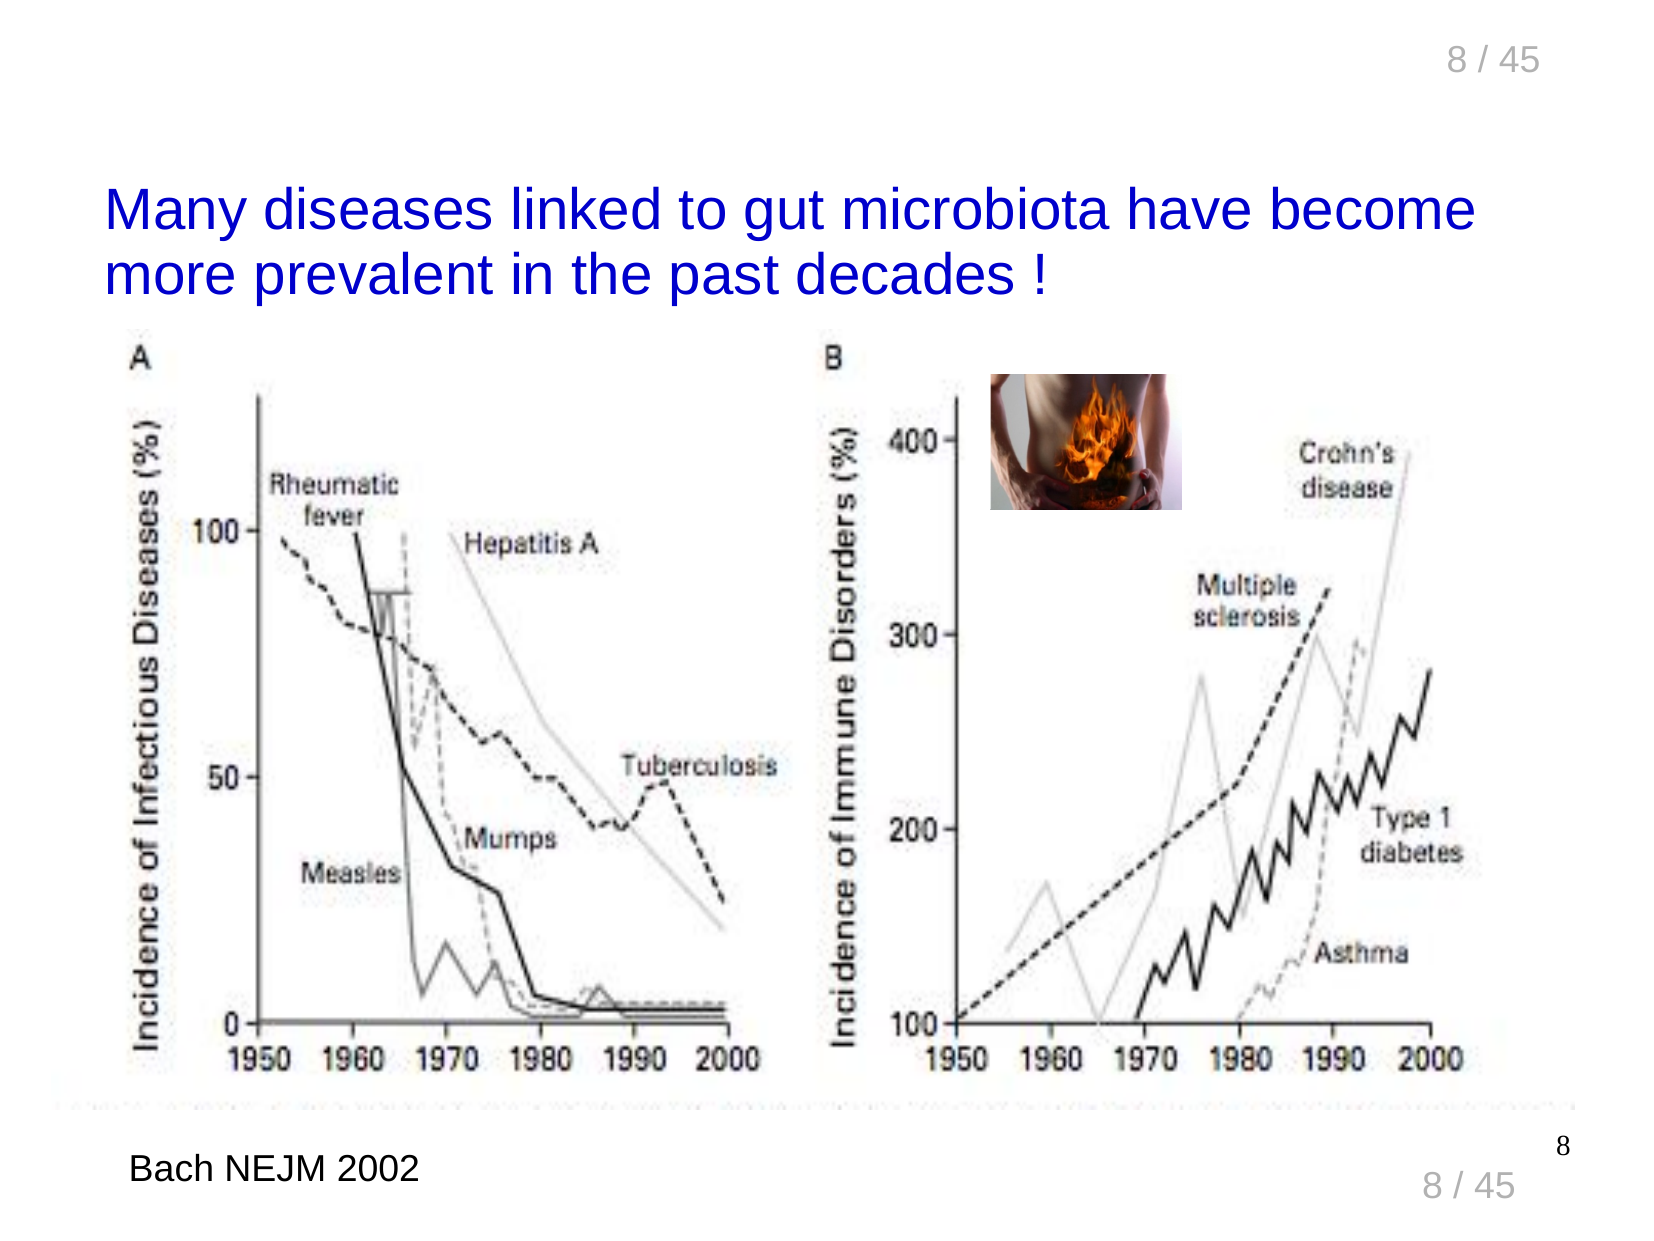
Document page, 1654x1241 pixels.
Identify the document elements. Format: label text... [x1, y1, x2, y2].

text_box Bach NEJM 2002 [114, 1139, 435, 1241]
text_box <number> / 45 [1431, 31, 1654, 94]
picture [51, 329, 1575, 1110]
text_box <number> / 45 [1407, 1156, 1654, 1220]
title Many diseases linked to gut microbiota have become more prevalent in the past decades ! [104, 168, 1593, 315]
